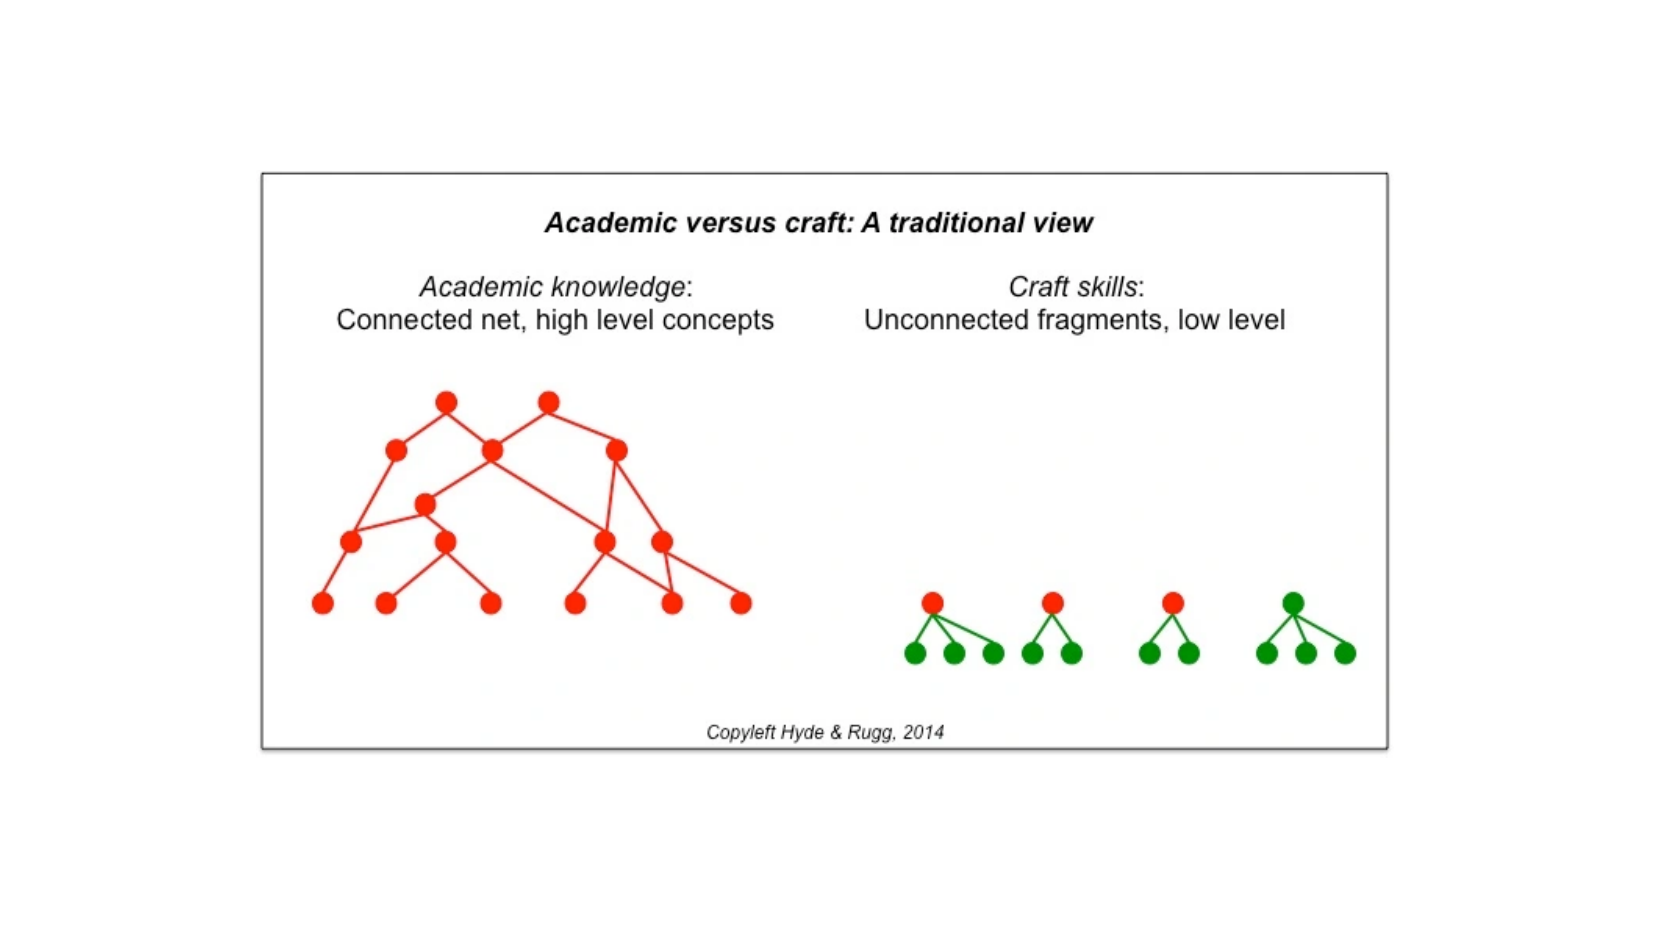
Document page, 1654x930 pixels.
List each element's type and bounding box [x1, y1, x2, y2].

picture [256, 170, 1394, 758]
